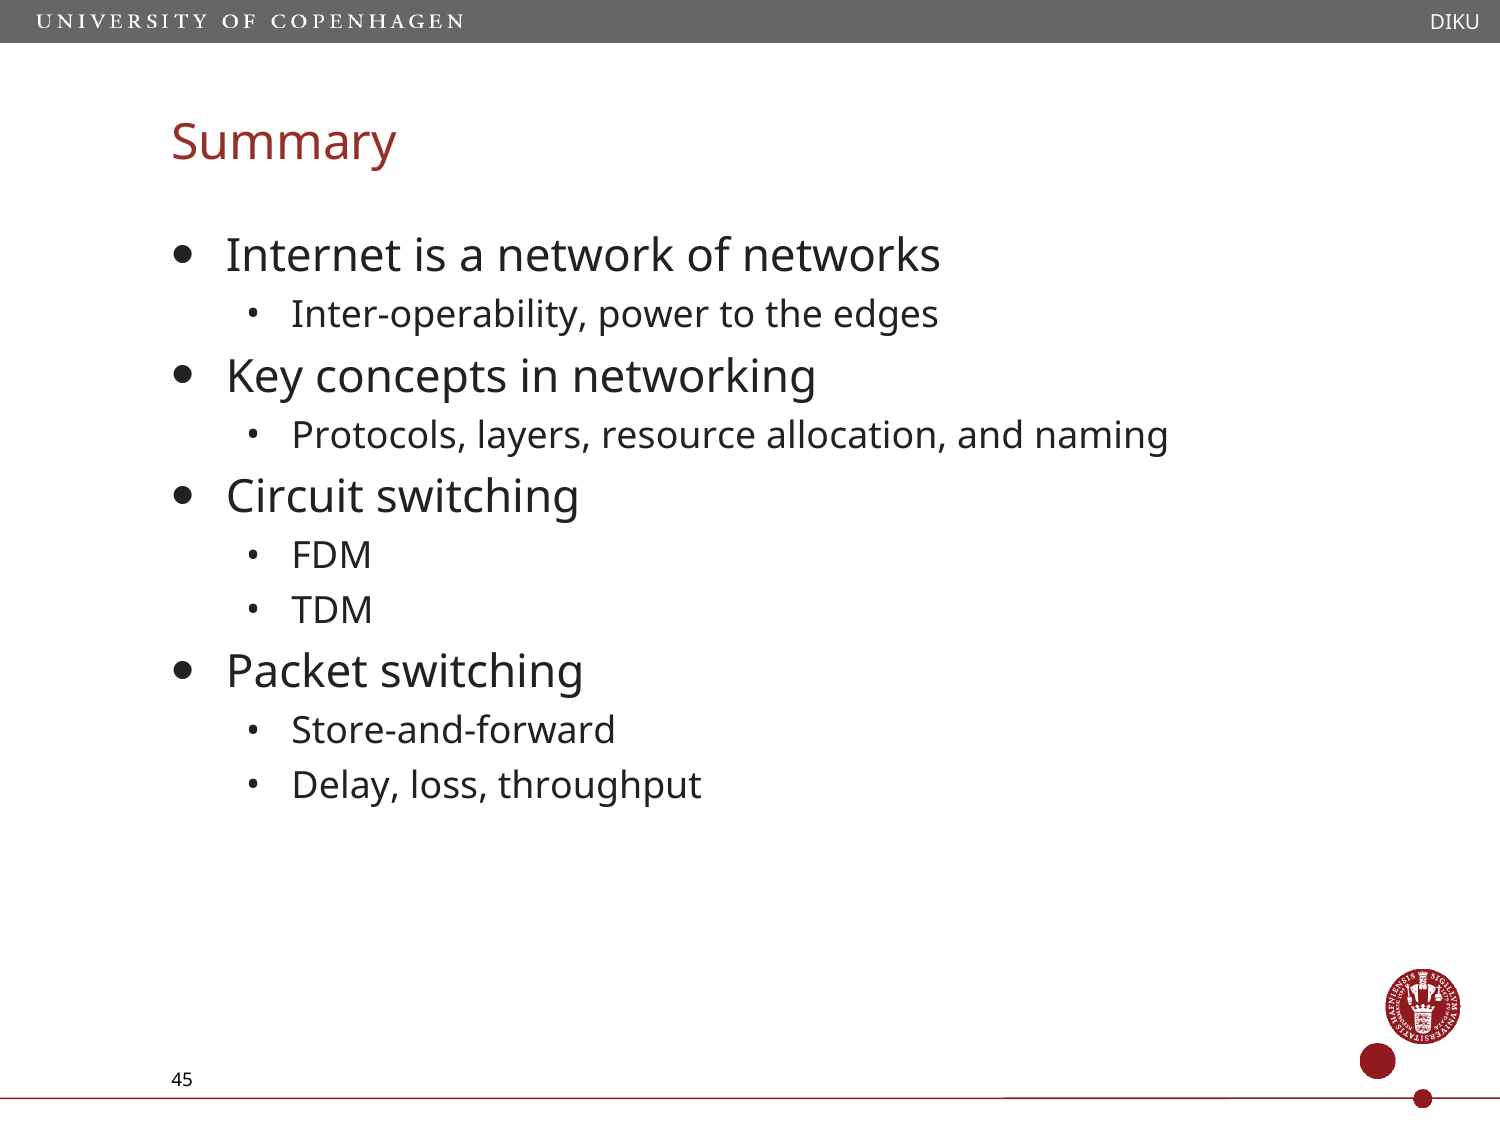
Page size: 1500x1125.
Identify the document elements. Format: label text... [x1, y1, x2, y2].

text_box DIKU [469, 0, 1495, 43]
picture [0, 910, 1500, 1122]
text_box Summary [171, 75, 1329, 171]
text_box Internet is a network of networks Inter-operability, power to the edges Key concepts in networking Protocols, layers, resource allocation, and naming Circuit switching FDM TDM Packet switching Store-and-forward Delay, loss, throughput [171, 225, 1329, 900]
text_box <number> [171, 1067, 522, 1092]
